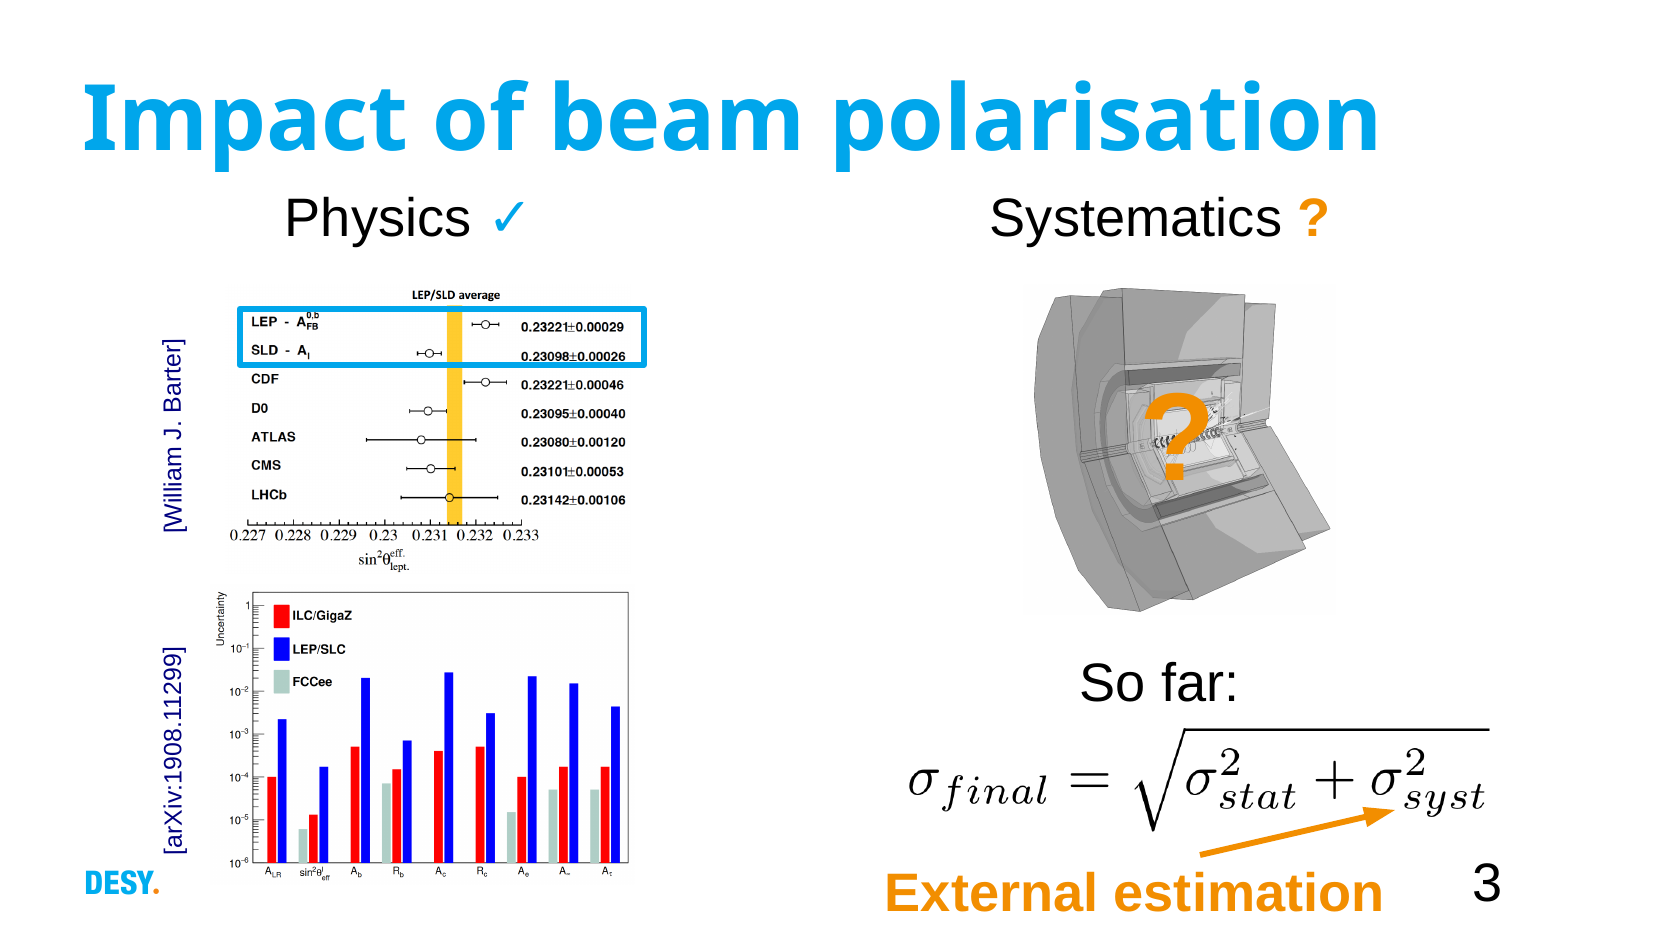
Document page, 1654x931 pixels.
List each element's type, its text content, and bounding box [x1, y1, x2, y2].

title Impact of beam polarisation [82, 37, 1571, 193]
picture [225, 284, 631, 574]
text_box ? [1125, 360, 1277, 599]
picture [210, 584, 635, 886]
picture [1023, 316, 1336, 616]
text_box Systematics ? [975, 180, 1376, 316]
picture [244, 313, 631, 361]
picture [885, 704, 1511, 854]
text_box Physics ✓ [270, 180, 556, 279]
text_box So far: [1065, 644, 1255, 721]
text_box External estimation [870, 854, 1401, 931]
text_box [William J. Barter] [148, 225, 209, 549]
text_box [arXiv:1908.11299] [150, 528, 209, 871]
